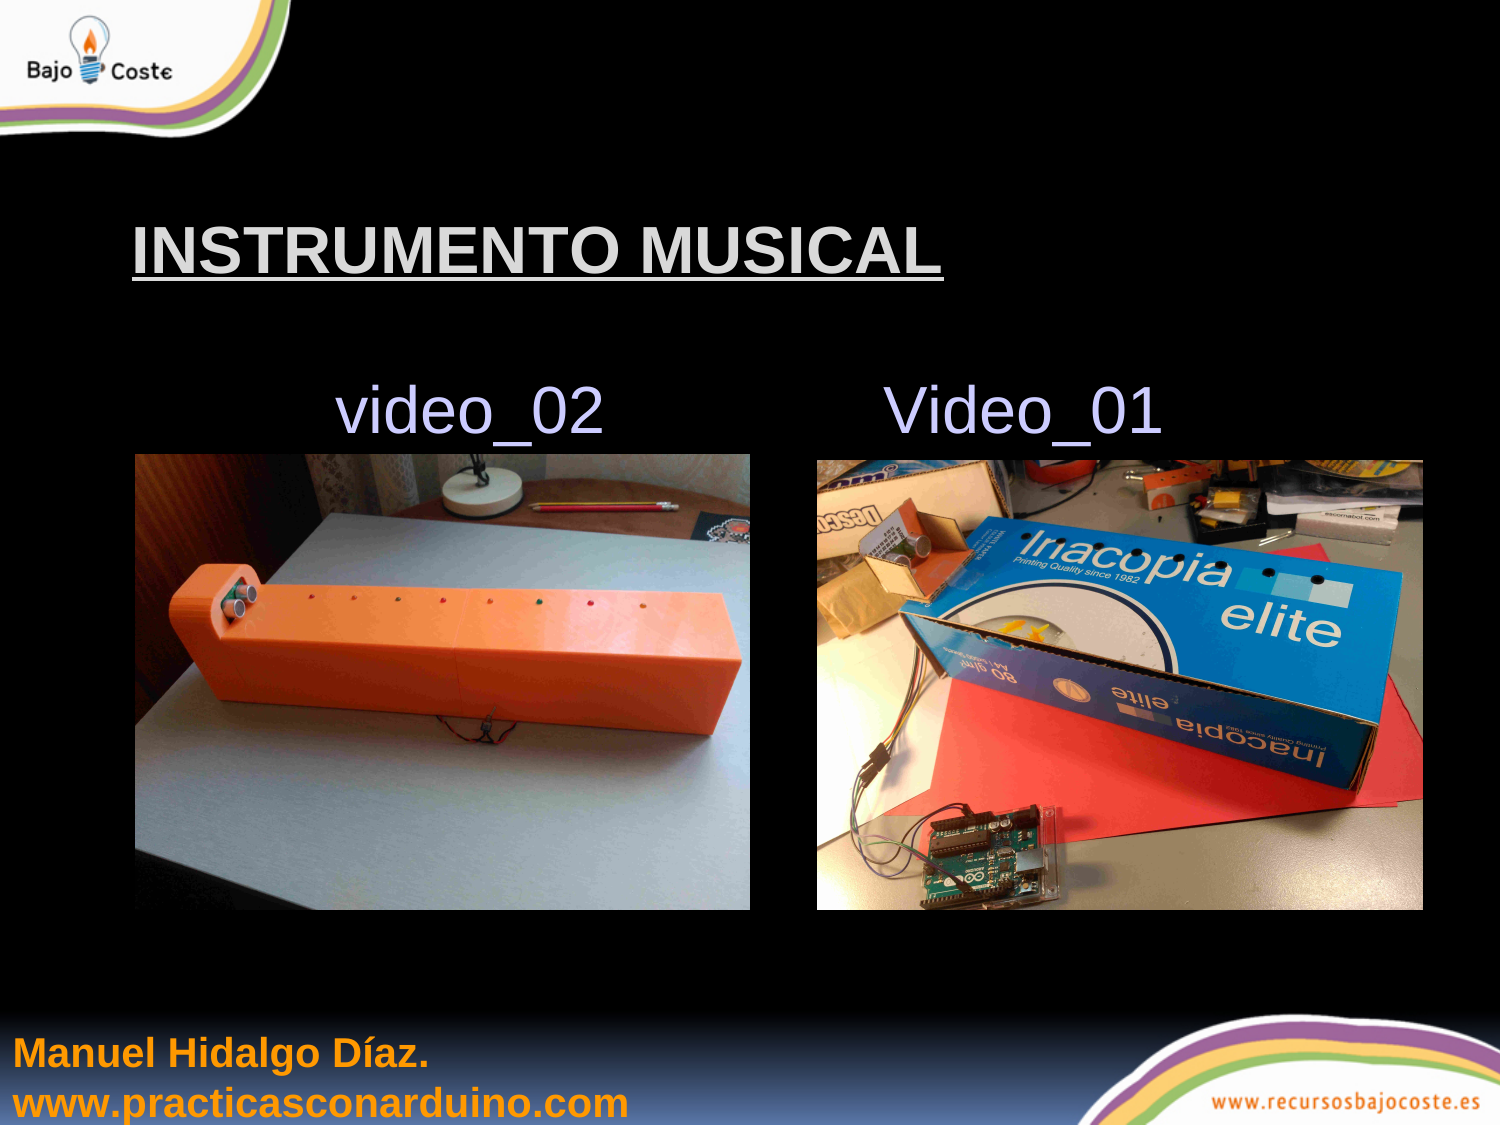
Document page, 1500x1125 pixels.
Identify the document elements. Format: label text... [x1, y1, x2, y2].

text_box INSTRUMENTO MUSICAL video_02 Video_01 [117, 199, 1416, 961]
text_box Manuel Hidalgo Díaz. www.practicasconarduino.com [0, 1017, 683, 1125]
picture [0, 0, 1500, 1125]
